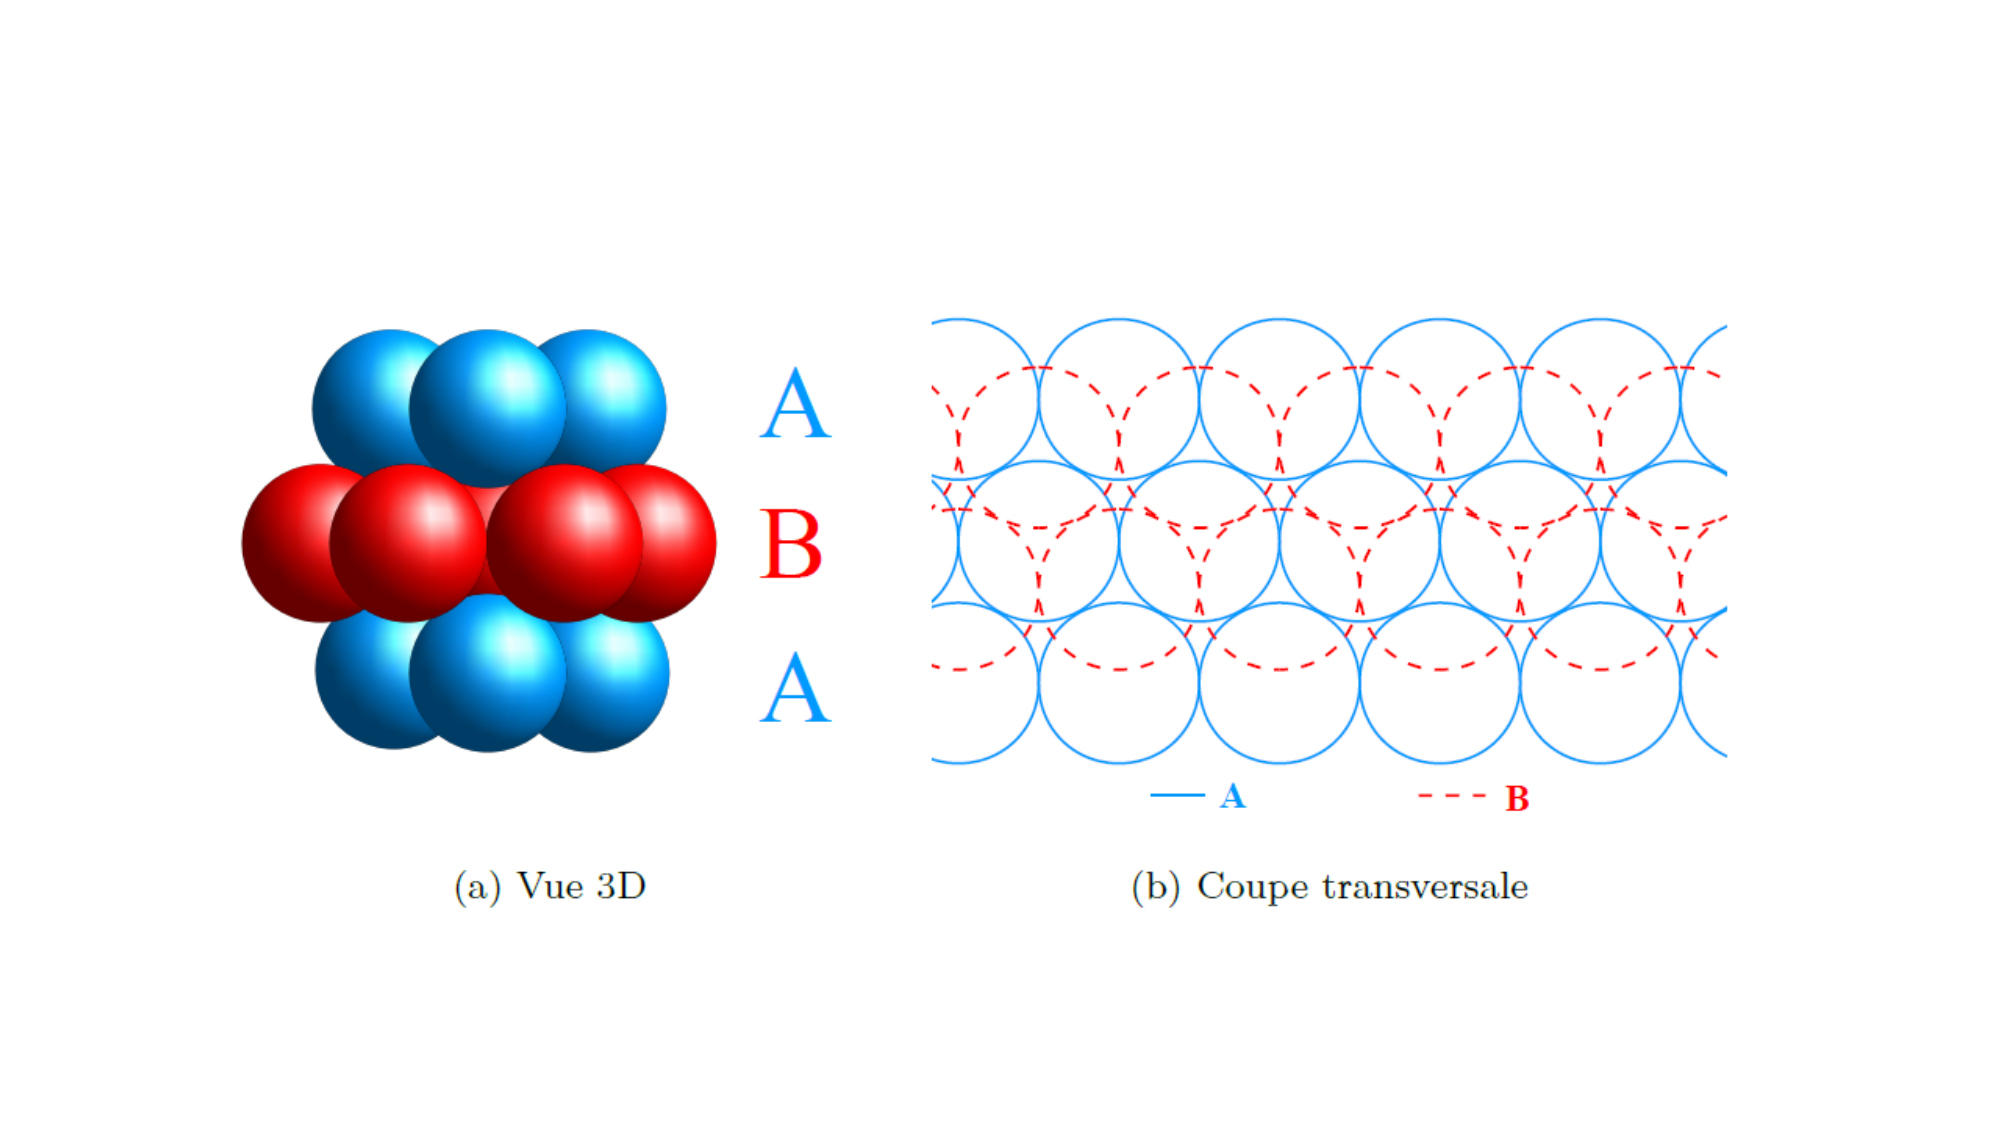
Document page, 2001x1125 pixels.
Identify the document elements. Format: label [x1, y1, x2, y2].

picture [221, 192, 1779, 933]
